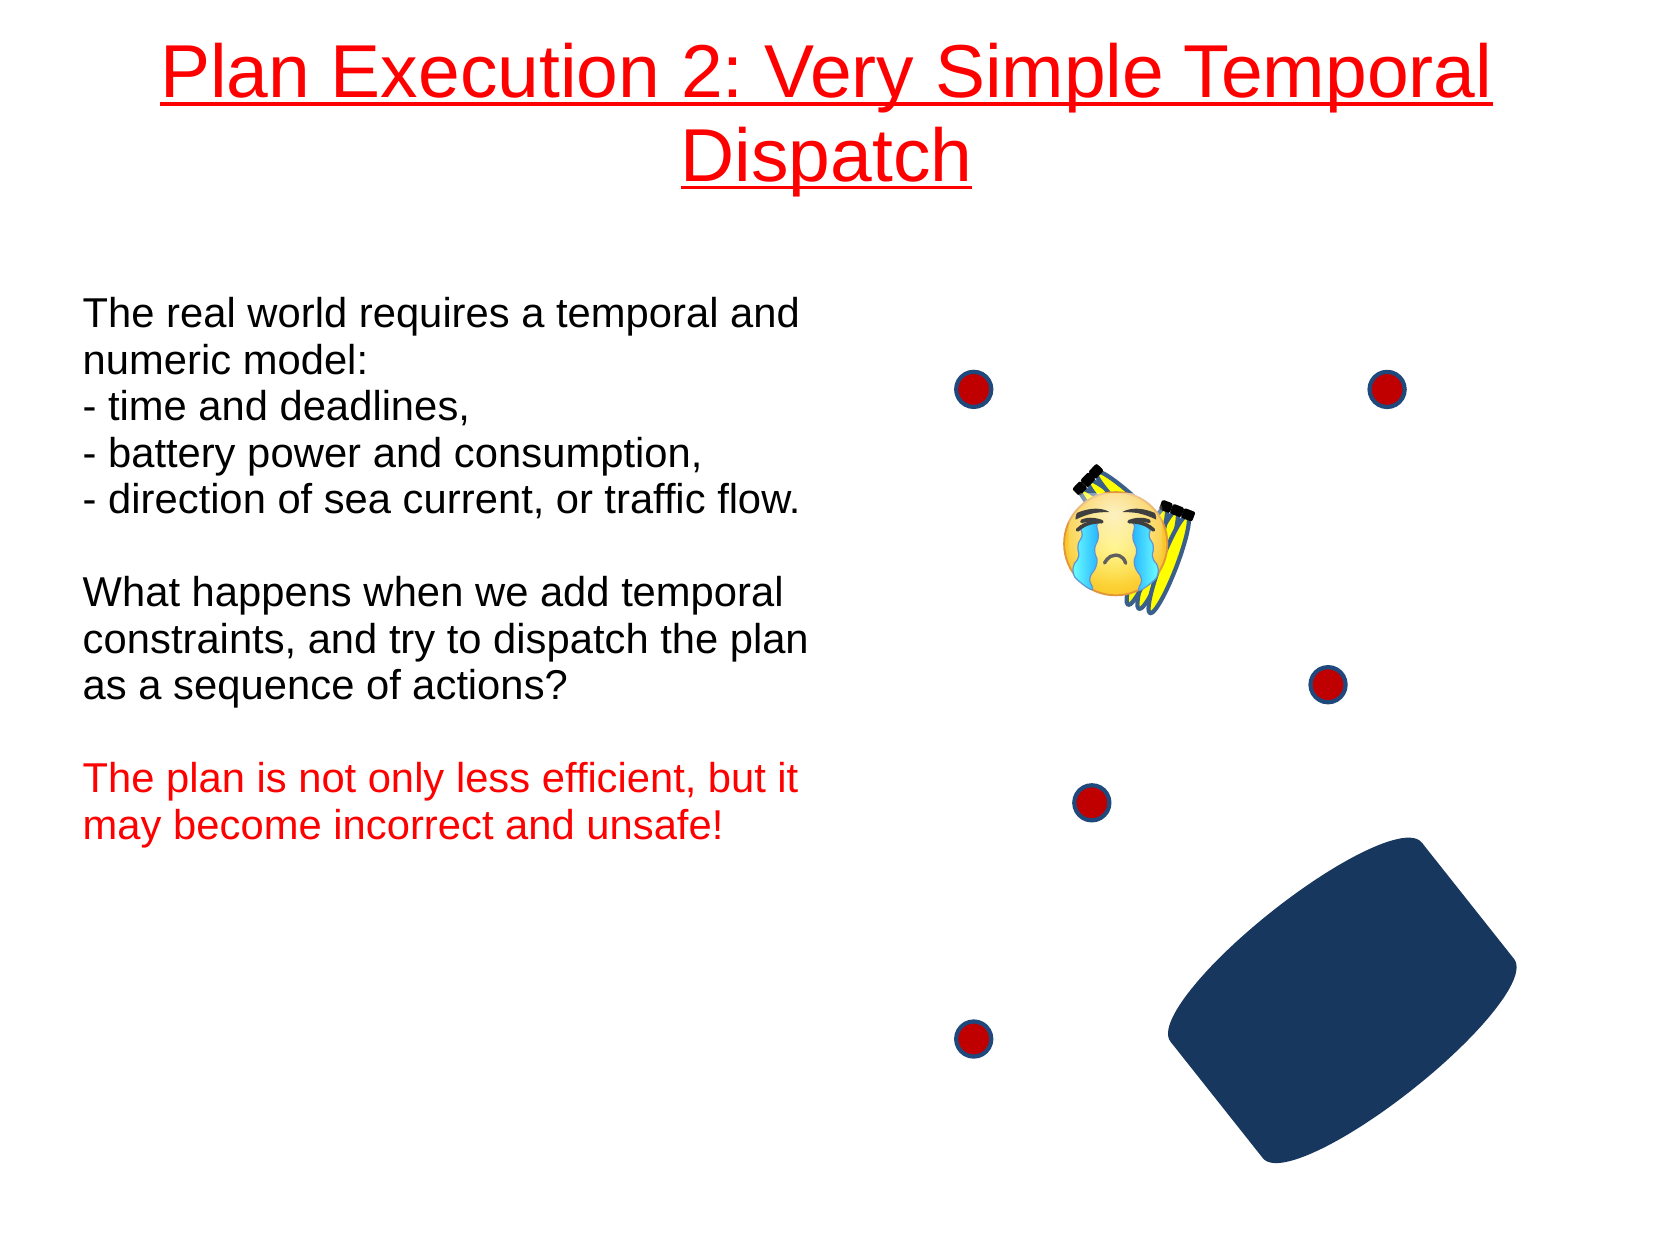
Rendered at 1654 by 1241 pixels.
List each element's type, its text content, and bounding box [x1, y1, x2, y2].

text_box [1310, 667, 1346, 703]
text_box [1091, 466, 1117, 482]
subtitle The real world requires a temporal and numeric model: - time and deadlines, - battery power and consumption, - direction of sea current, or traffic flow. What happens when we add temporal constraints, and try to dispatch the plan as a sequence of actions? The plan is not only less efficient, but it may become incorrect and unsafe! [82, 290, 827, 1010]
text_box [1178, 510, 1193, 563]
text_box [1369, 371, 1405, 408]
text_box [1082, 474, 1096, 482]
text_box [1074, 785, 1110, 821]
text_box [956, 1021, 992, 1057]
title Plan Execution 2: Very Simple Temporal Dispatch [82, 29, 1571, 198]
text_box [956, 371, 992, 407]
text_box [1170, 839, 1515, 1161]
picture [1054, 482, 1178, 606]
text_box [1148, 606, 1158, 614]
